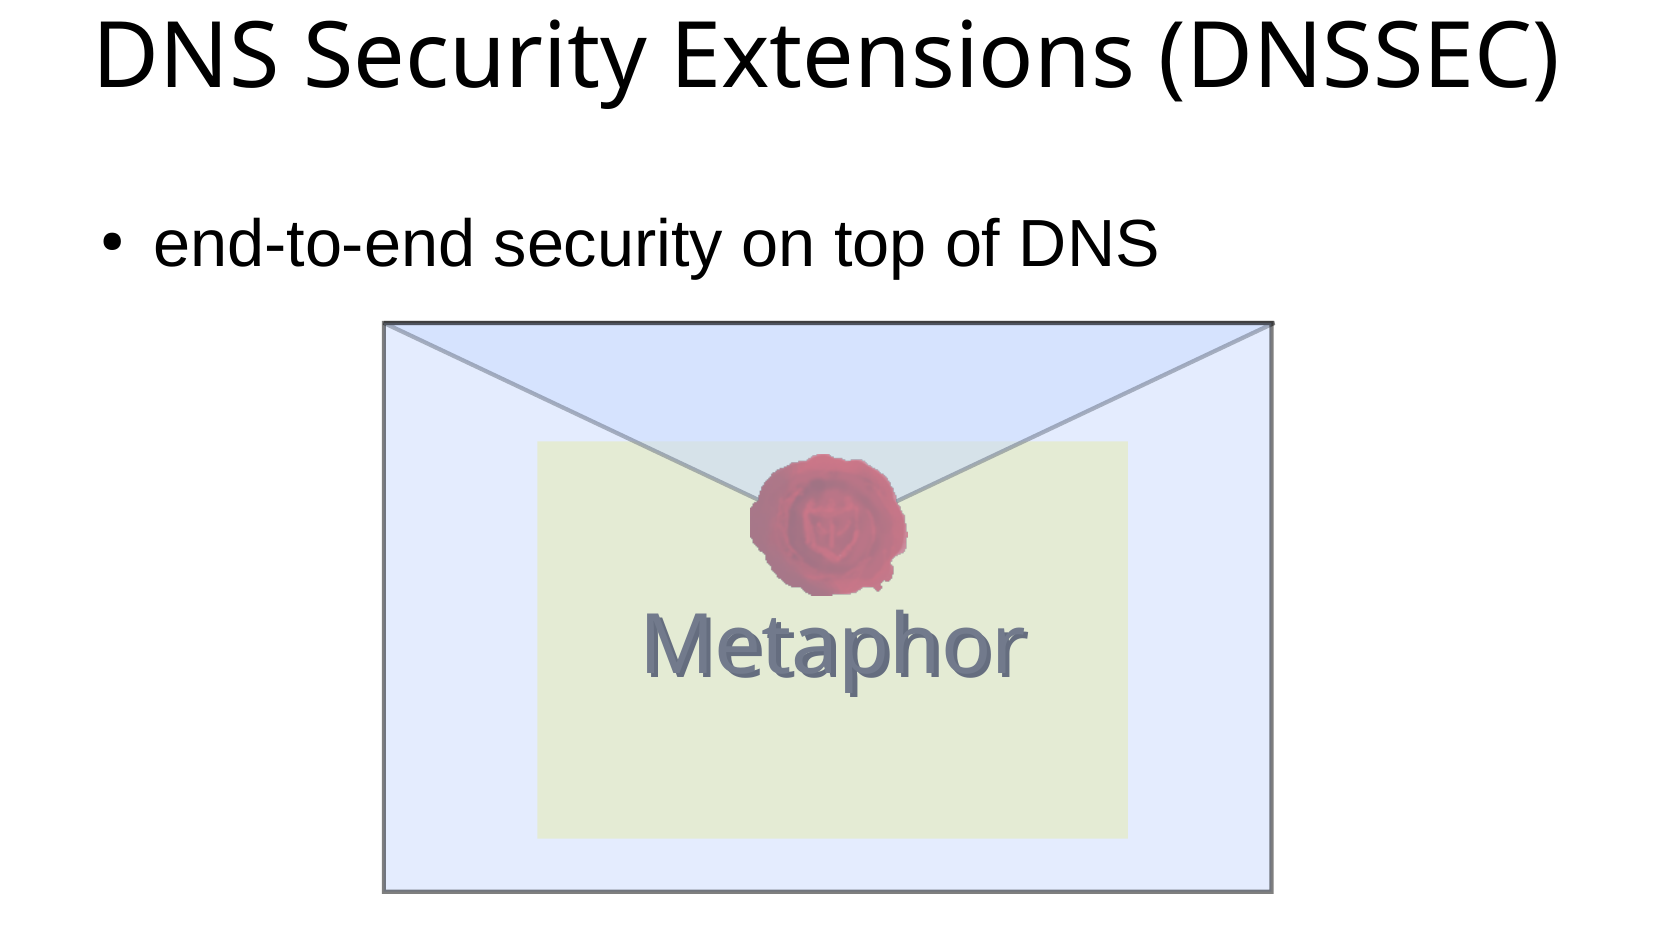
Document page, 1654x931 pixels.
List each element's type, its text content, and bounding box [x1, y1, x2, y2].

list end-to-end security on top of DNS [82, 205, 1571, 323]
title DNS Security Extensions (DNSSEC) [0, 23, 1654, 207]
text_box [383, 322, 1275, 892]
